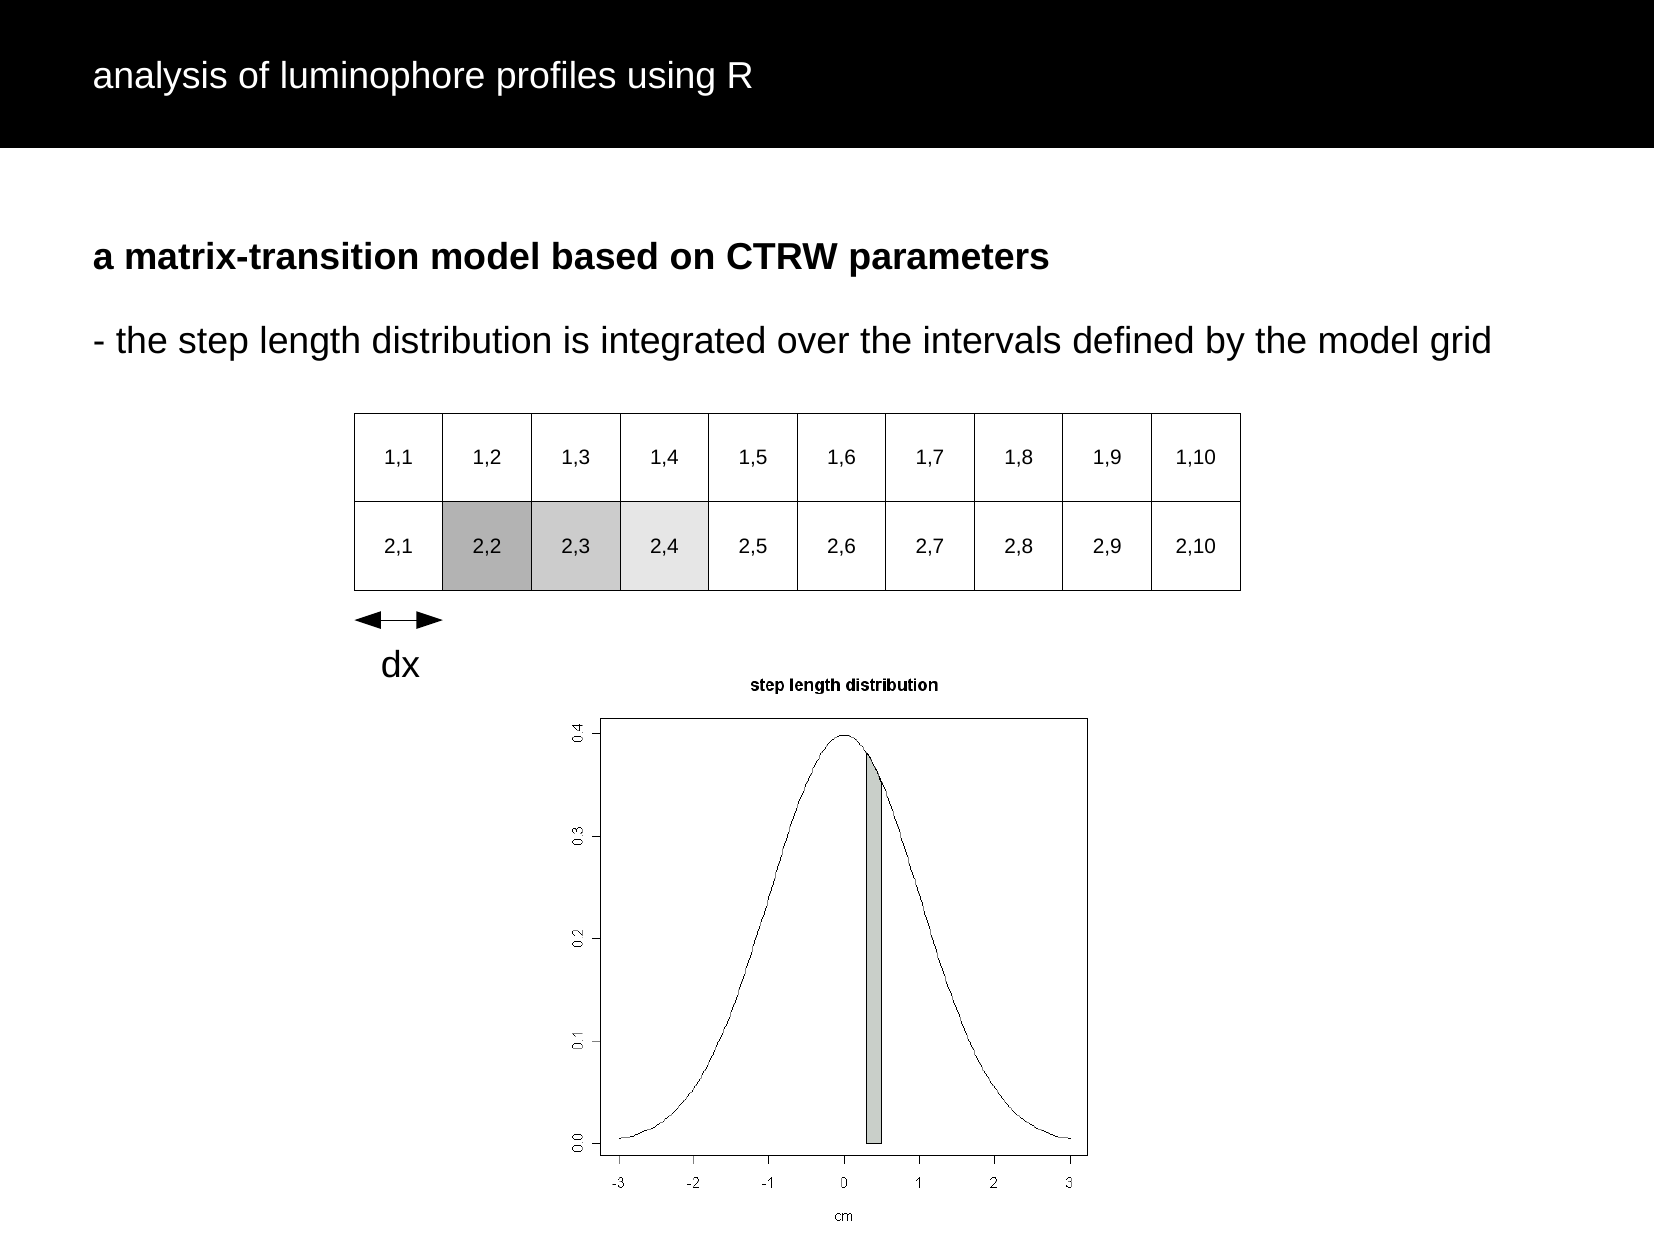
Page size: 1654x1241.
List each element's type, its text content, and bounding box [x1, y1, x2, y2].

text_box 1,9 [1062, 413, 1151, 501]
text_box 1,6 [797, 413, 885, 501]
text_box a matrix-transition model based on CTRW parameters - the step length distribution is integrated over the intervals defined by the model grid [78, 228, 1508, 371]
text_box dx [366, 635, 435, 695]
picture [531, 649, 1123, 1241]
text_box 1,1 [354, 413, 442, 501]
text_box 2,5 [708, 501, 797, 591]
text_box 1,5 [708, 413, 797, 501]
text_box 2,3 [531, 501, 620, 591]
text_box 1,10 [1151, 413, 1241, 501]
text_box 1,3 [531, 413, 620, 501]
text_box 1,2 [442, 413, 531, 501]
text_box 2,7 [885, 501, 974, 591]
text_box 2,10 [1151, 501, 1241, 591]
text_box 2,8 [974, 501, 1062, 591]
text_box 2,4 [620, 501, 708, 591]
text_box analysis of luminophore profiles using R [77, 46, 769, 104]
text_box 1,4 [620, 413, 708, 501]
text_box 1,8 [974, 413, 1062, 501]
text_box 2,1 [354, 501, 442, 591]
text_box [0, 0, 1654, 148]
text_box 2,9 [1062, 501, 1151, 591]
text_box 1,7 [885, 413, 974, 501]
text_box 2,6 [797, 501, 885, 591]
text_box 2,2 [442, 501, 531, 591]
